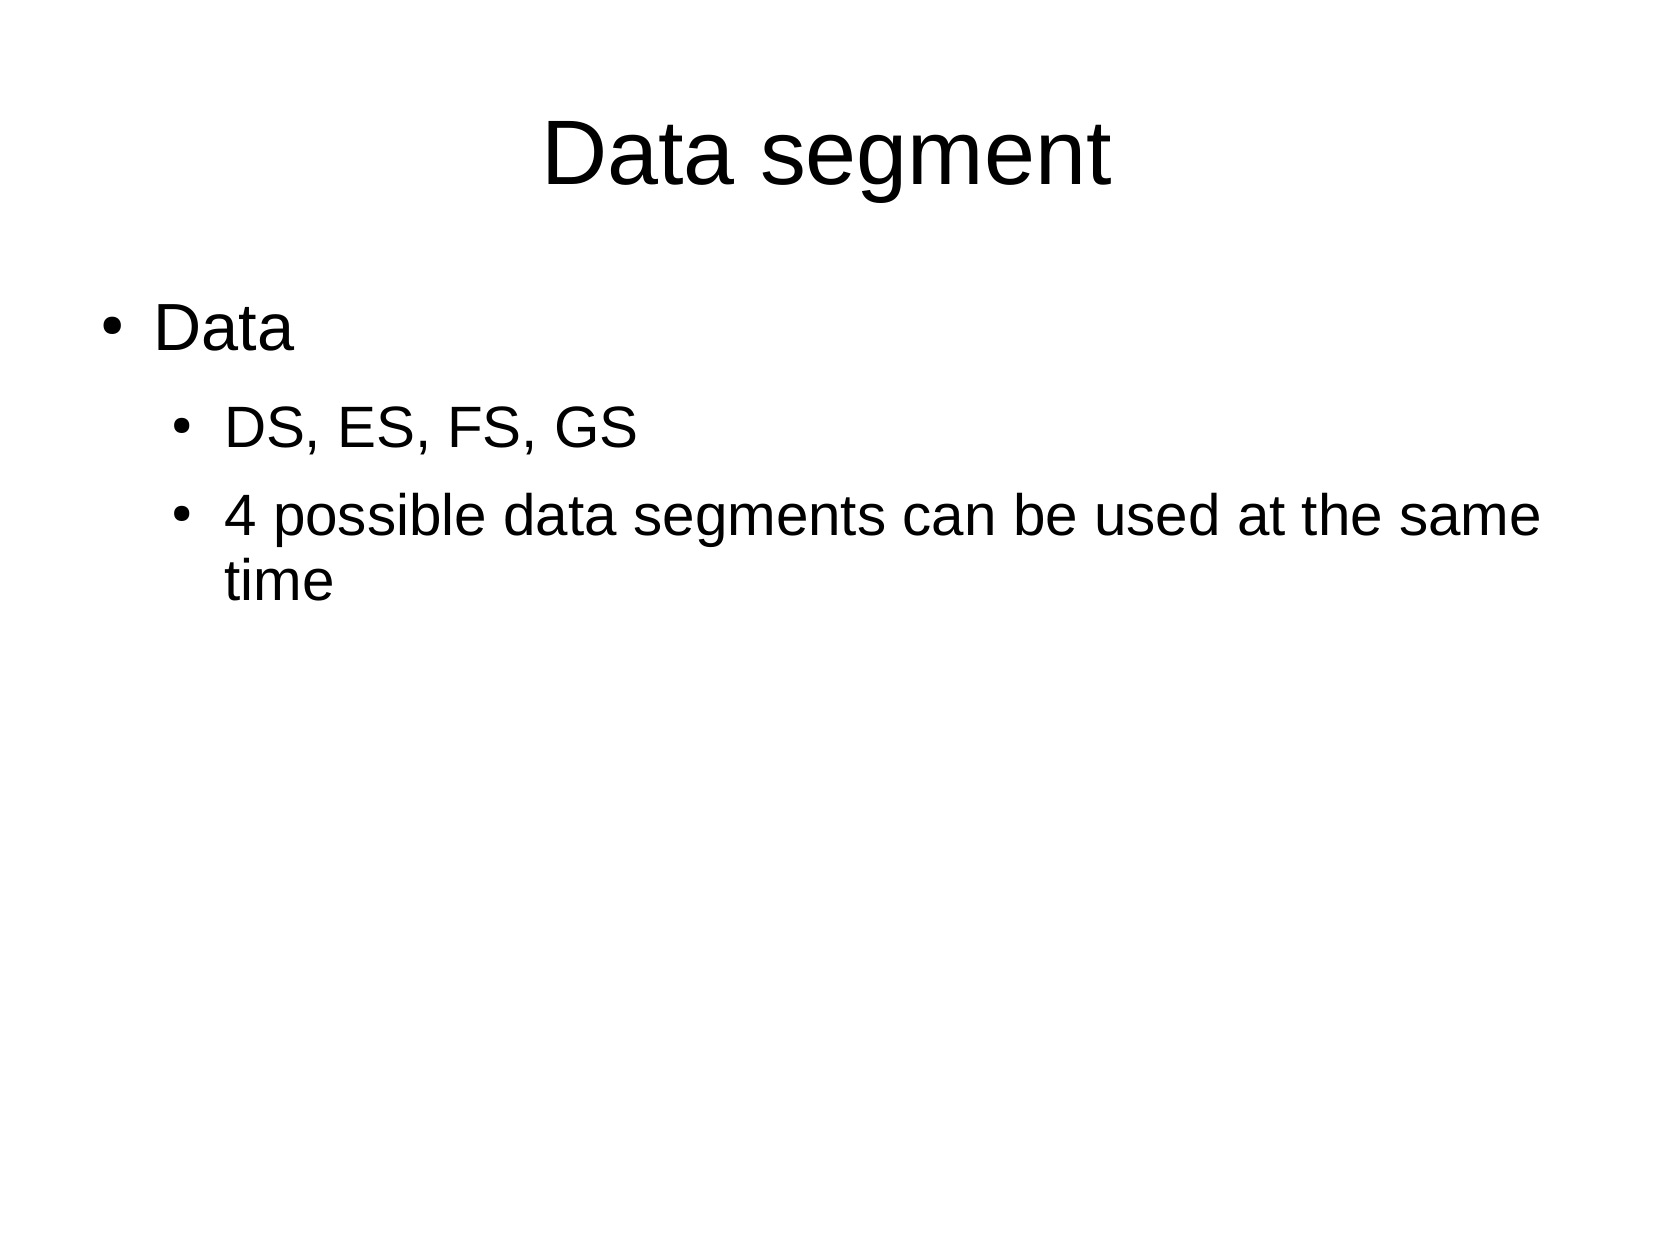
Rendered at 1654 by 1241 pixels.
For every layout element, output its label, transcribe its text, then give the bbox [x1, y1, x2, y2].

title Data segment [82, 49, 1571, 257]
list Data DS, ES, FS, GS 4 possible data segments can be used at the same time [82, 290, 1571, 1010]
